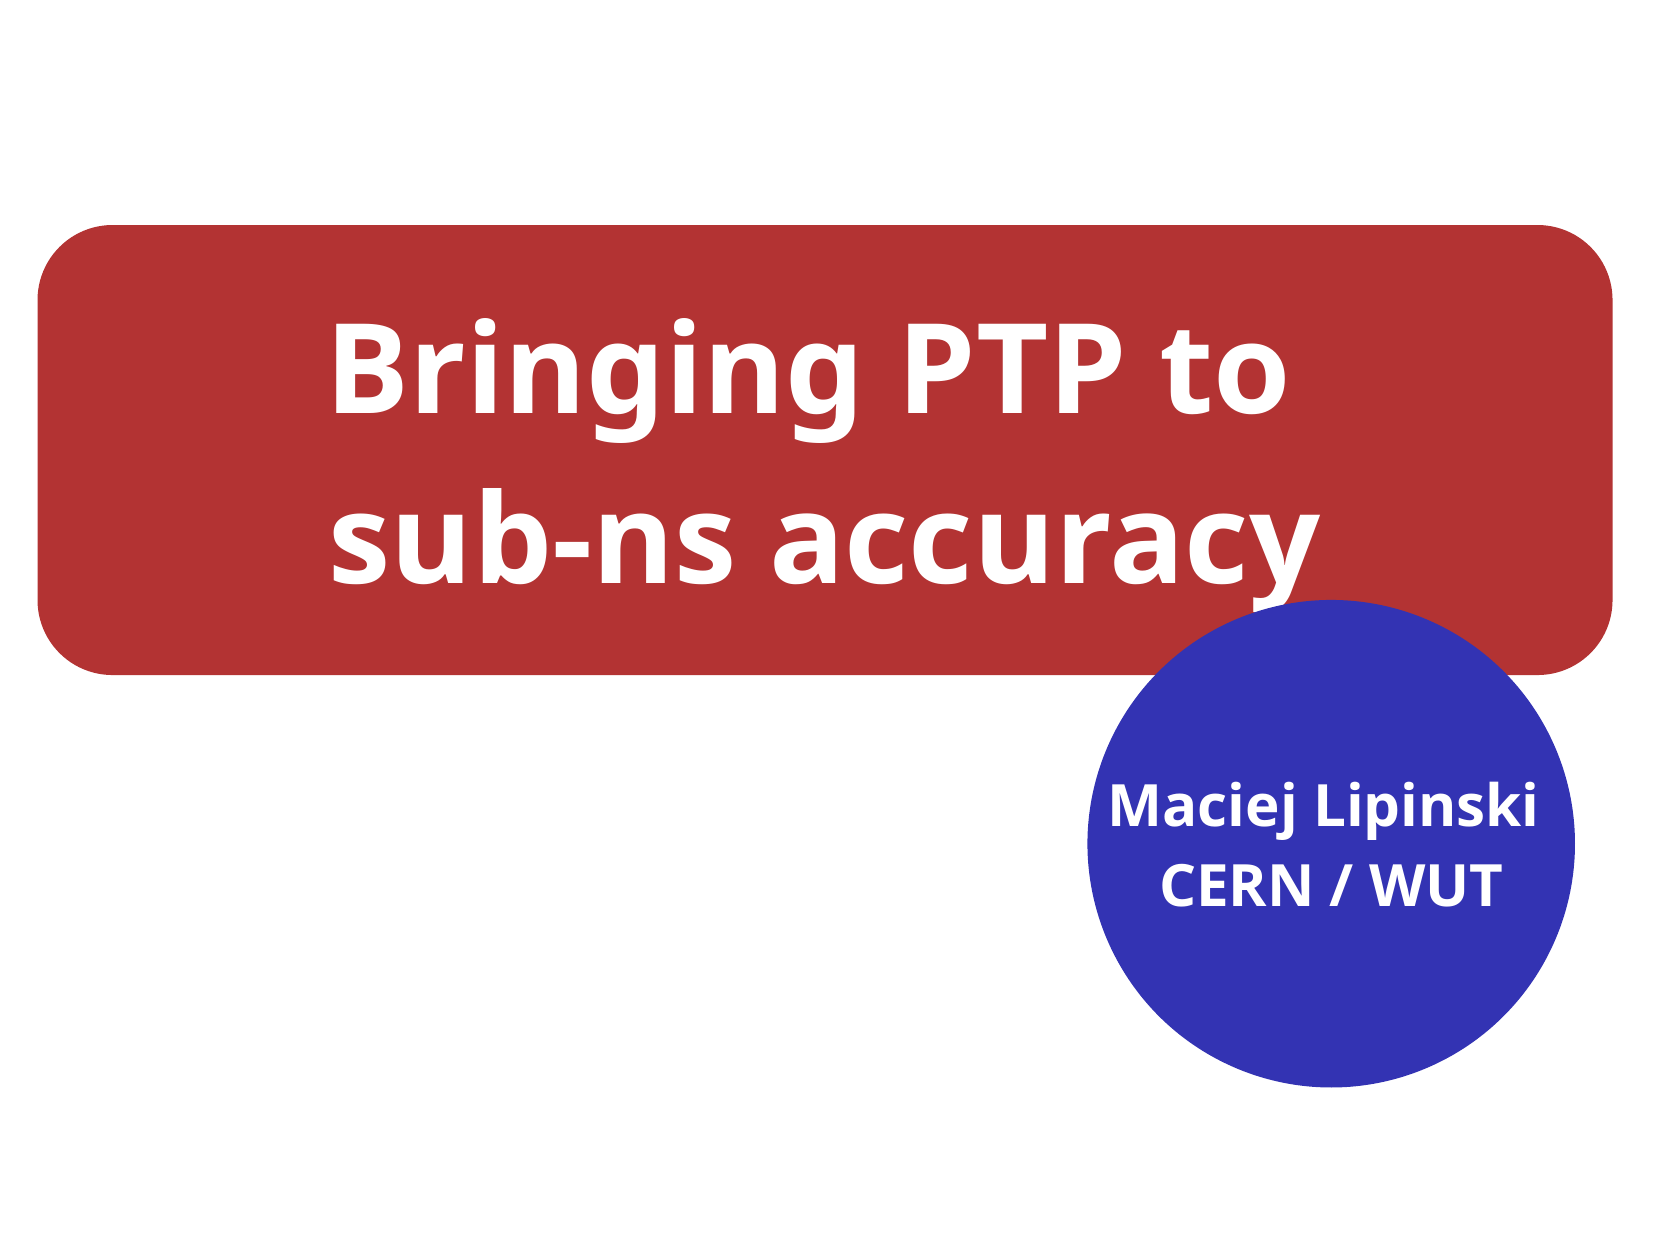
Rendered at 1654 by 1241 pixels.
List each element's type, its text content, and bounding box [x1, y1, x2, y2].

text_box Maciej Lipinski CERN / WUT [1087, 599, 1576, 1088]
text_box Bringing PTP to sub-ns accuracy [37, 225, 1613, 676]
